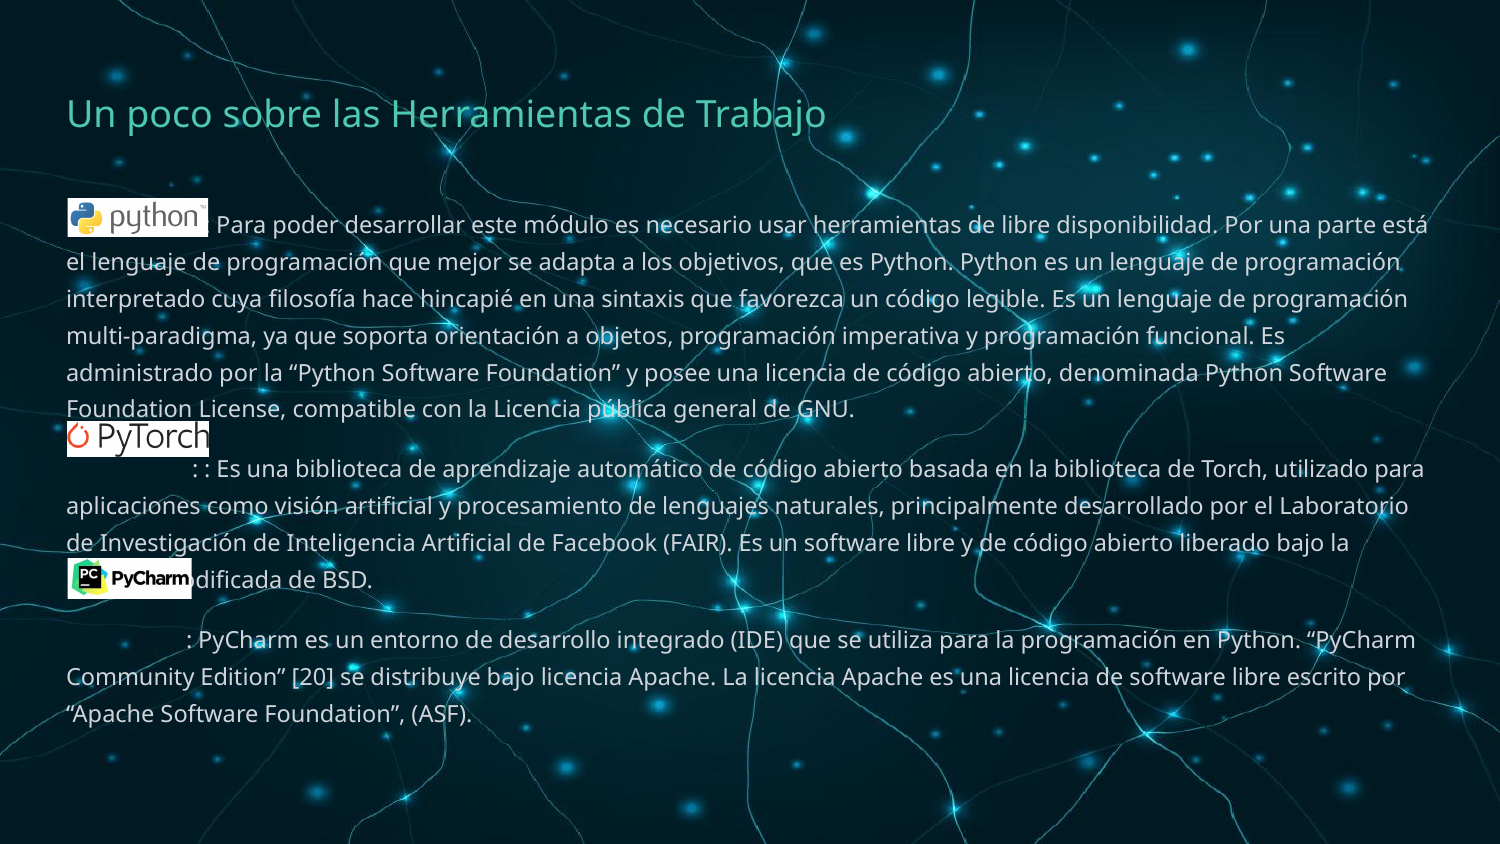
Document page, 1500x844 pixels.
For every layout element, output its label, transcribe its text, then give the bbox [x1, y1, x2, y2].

title Un poco sobre las Herramientas de Trabajo [51, 72, 1449, 167]
picture [0, 0, 1500, 844]
list : Para poder desarrollar este módulo es necesario usar herramientas de libre disponibilidad. Por una parte está el lenguaje de programación que mejor se adapta a los objetivos, que es Python. Python es un lenguaje de programación interpretado cuya filosofía hace hincapié en una sintaxis que favorezca un código legible. Es un lenguaje de programación multi-paradigma, ya que soporta orientación a objetos, programación imperativa y programación funcional. Es administrado por la “Python Software Foundation” y posee una licencia de código abierto, denominada Python Software Foundation License, compatible con la Licencia pública general de GNU. : : Es una biblioteca de aprendizaje automático​ de código abierto basada en la biblioteca de Torch, utilizado para aplicaciones como visión artificial y procesamiento de lenguajes naturales, principalmente desarrollado por el Laboratorio de Investigación de Inteligencia Artificial de Facebook (FAIR). Es un software libre y de código abierto liberado bajo la Licencia Modificada de BSD. : PyCharm es un entorno de desarrollo integrado (IDE) que se utiliza para la programación en Python. “PyCharm Community Edition” [20] se distribuye bajo licencia Apache. La licencia Apache es una licencia de software libre escrito por “Apache Software Foundation”, (ASF). [51, 189, 1449, 750]
